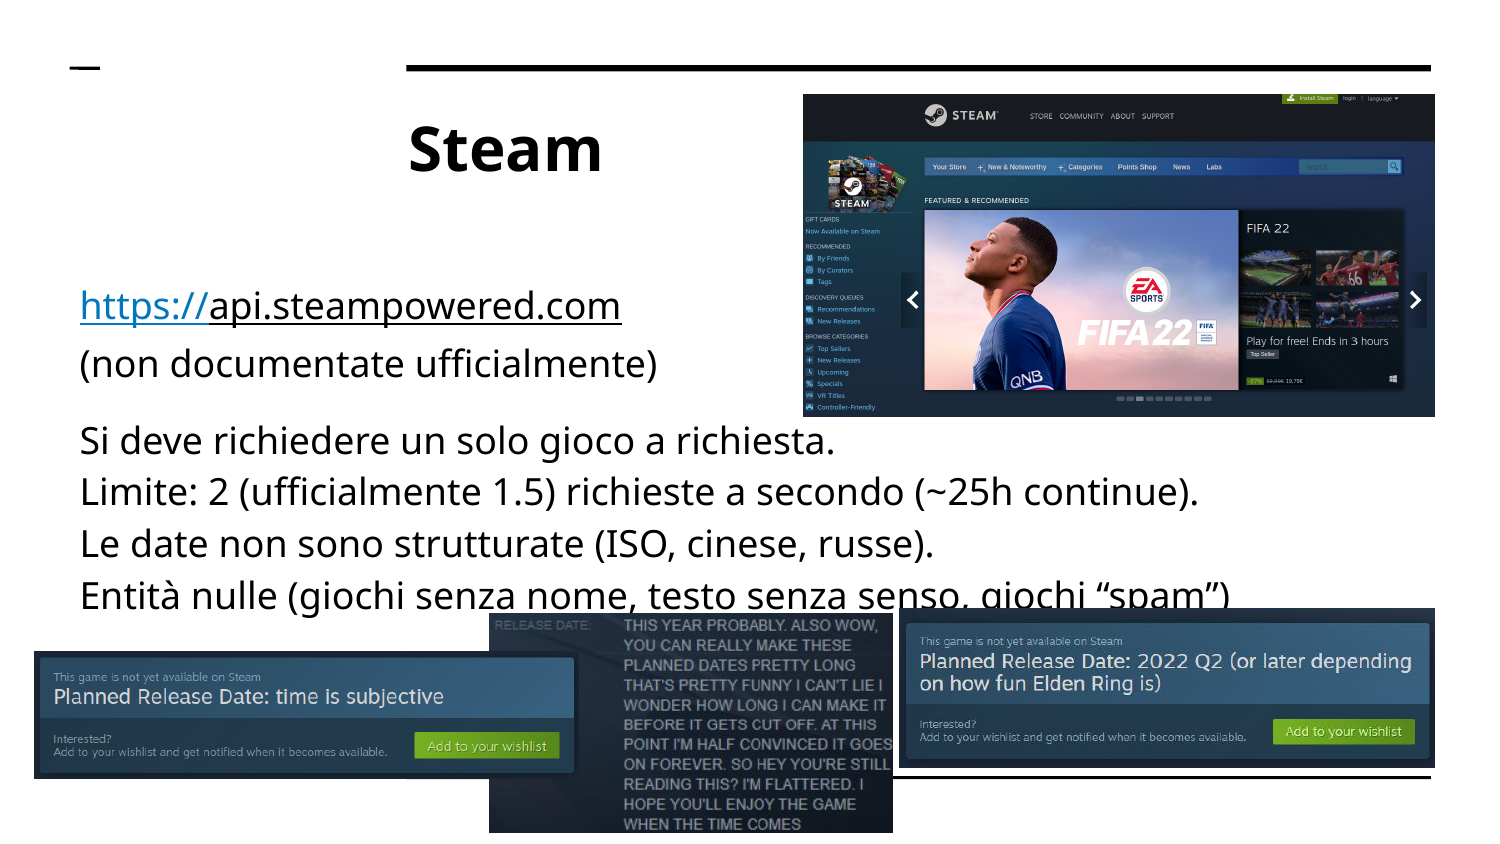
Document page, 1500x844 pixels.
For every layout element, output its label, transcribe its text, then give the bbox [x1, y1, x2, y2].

title Steam [393, 94, 803, 199]
list https://api.steampowered.com (non documentate ufficialmente) Si deve richiedere un solo gioco a richiesta. Limite: 2 (ufficialmente 1.5) richieste a secondo (~25h continue). Le date non sono strutturate (ISO, cinese, russe). Entità nulle (giochi senza nome, testo senza senso, giochi “spam”) [64, 259, 1435, 752]
picture [899, 608, 1435, 768]
picture [34, 613, 893, 833]
picture [803, 94, 1435, 417]
